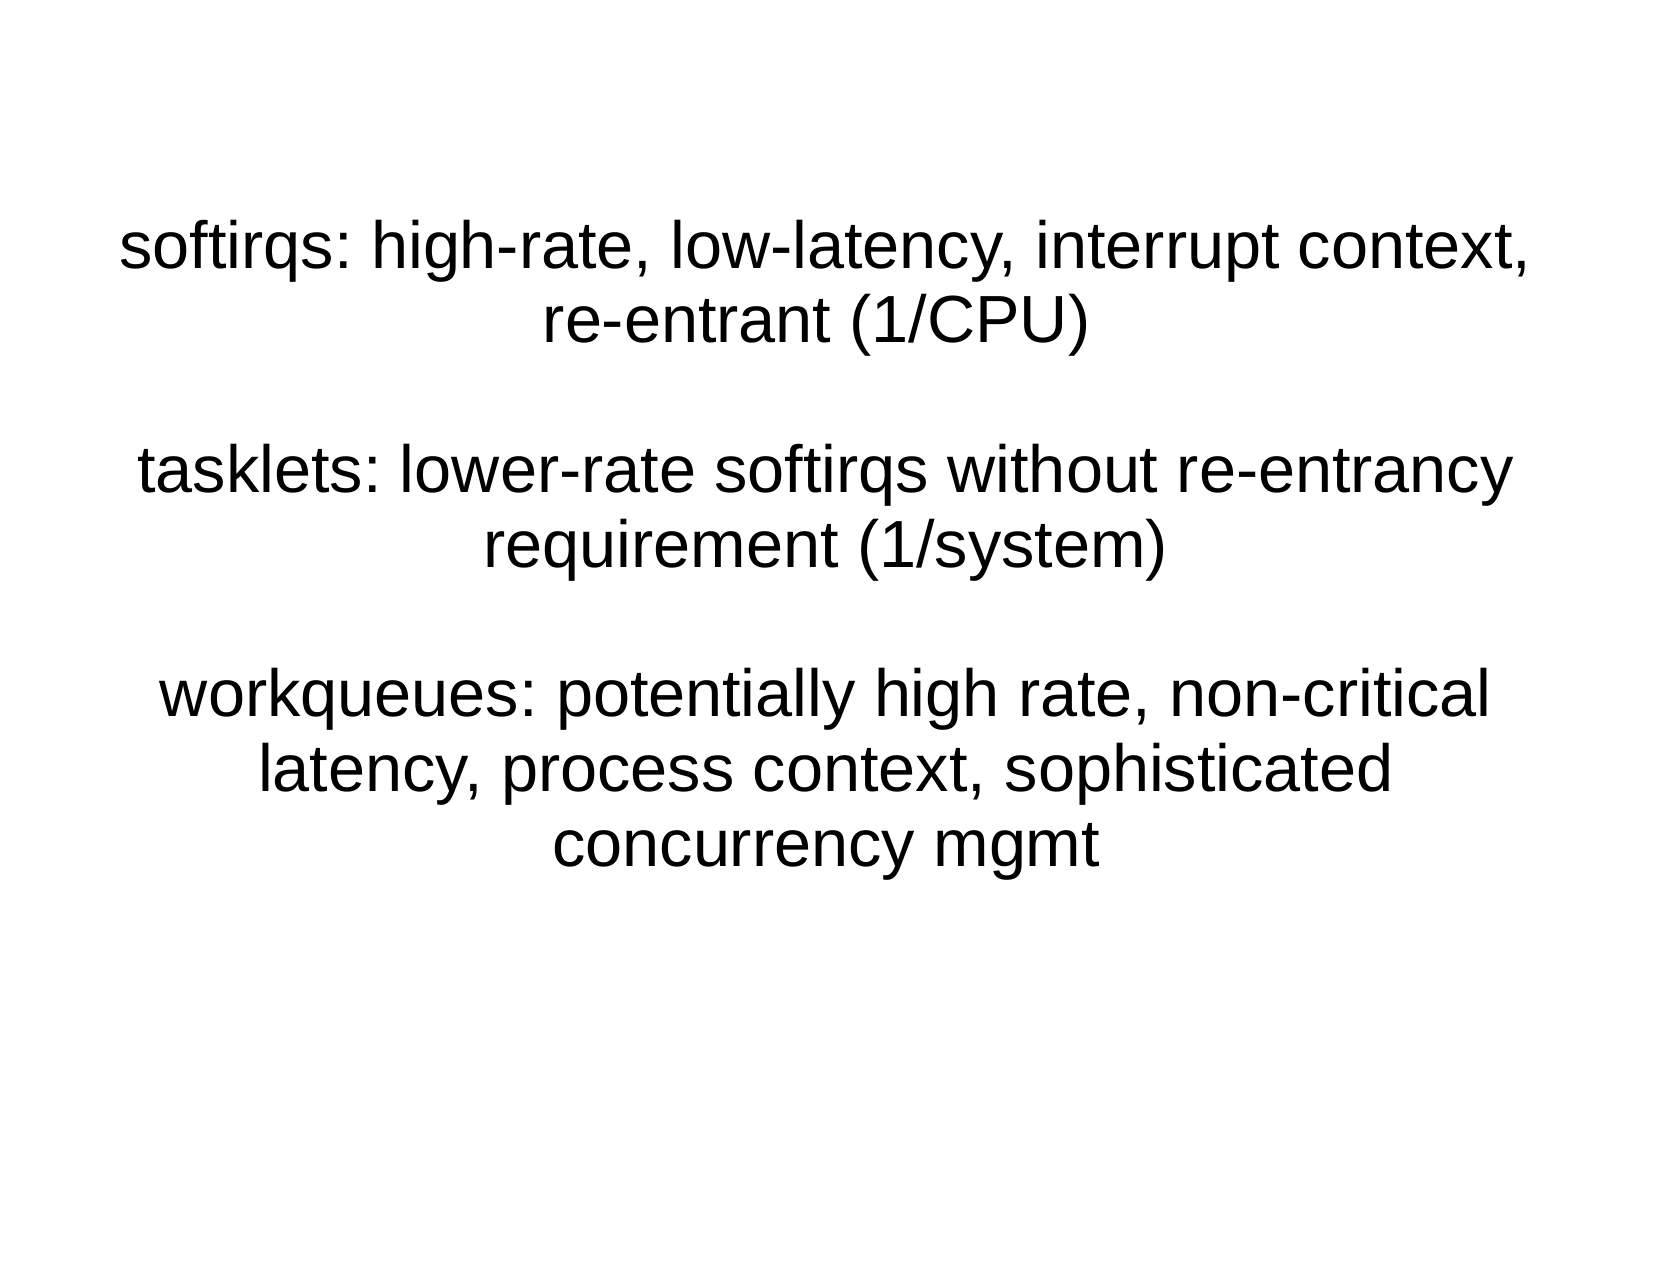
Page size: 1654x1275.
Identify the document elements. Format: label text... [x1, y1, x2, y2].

subtitle softirqs: high-rate, low-latency, interrupt context, re-entrant (1/CPU) tasklets: lower-rate softirqs without re-entrancy requirement (1/system) workqueues: potentially high rate, non-critical latency, process context, sophisticated concurrency mgmt [82, 50, 1571, 1038]
